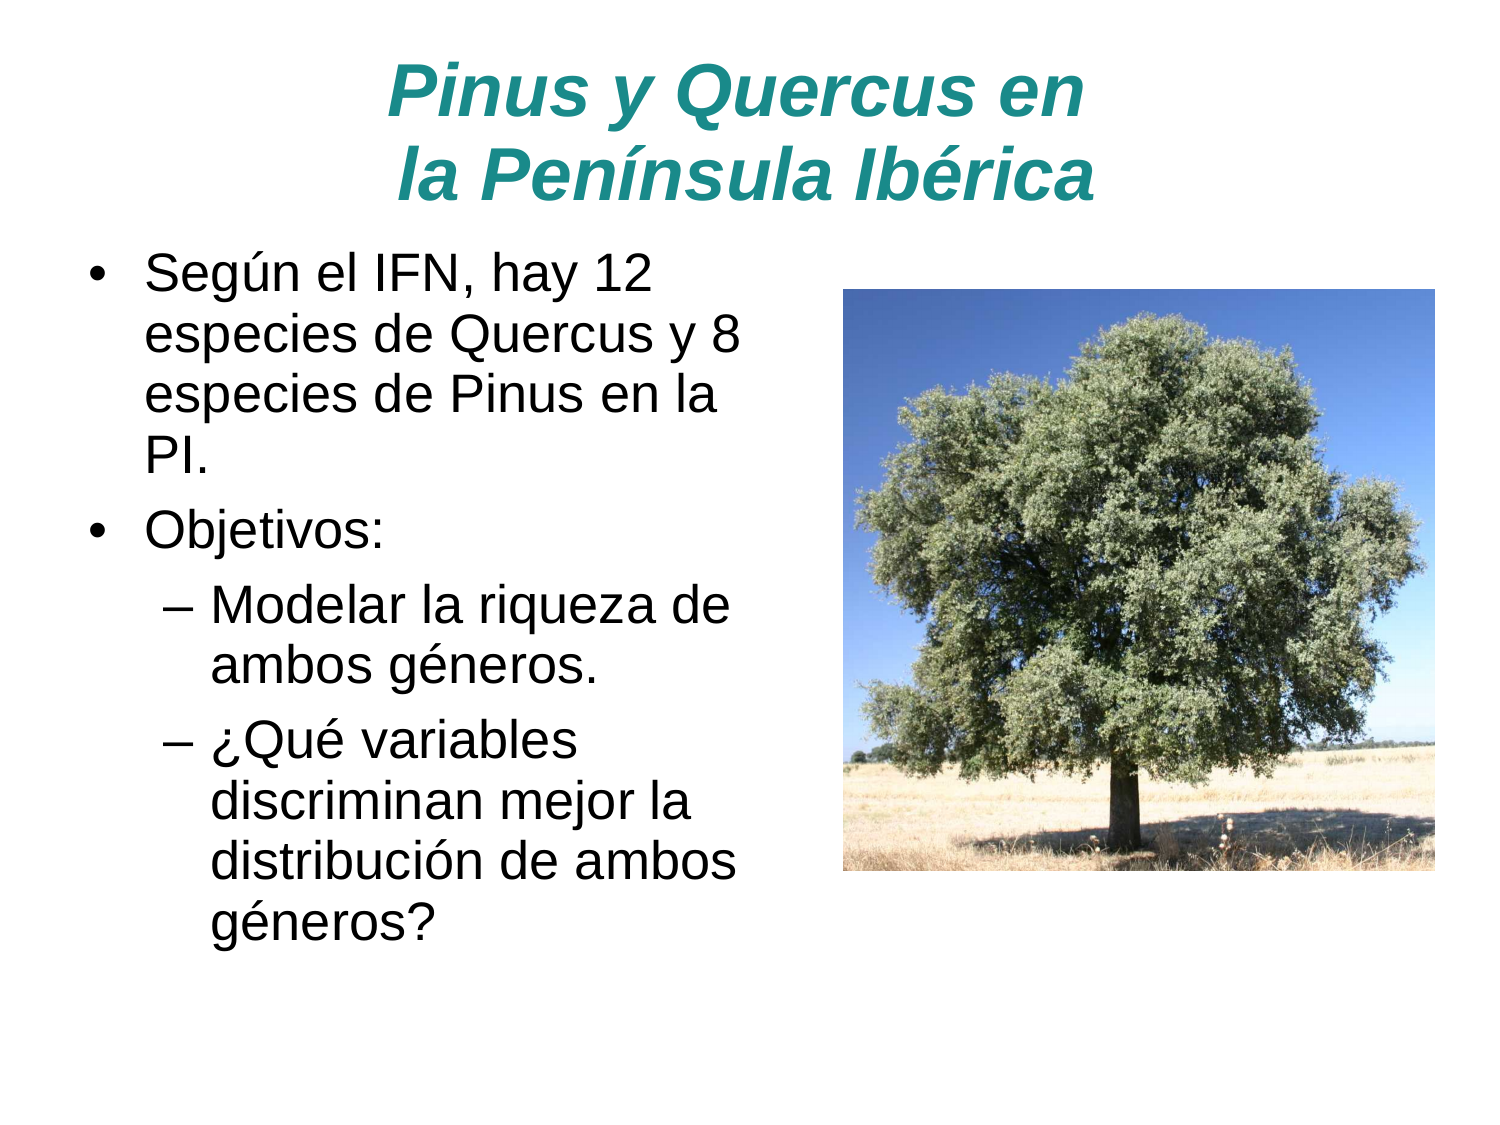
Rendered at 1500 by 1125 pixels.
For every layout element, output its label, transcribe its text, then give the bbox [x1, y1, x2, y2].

picture [843, 289, 1435, 871]
title Pinus y Quercus en la Península Ibérica [28, 25, 1466, 239]
list Según el IFN, hay 12 especies de Quercus y 8 especies de Pinus en la PI. Objetivos: Modelar la riqueza de ambos géneros. ¿Qué variables discriminan mejor la distribución de ambos géneros? [73, 234, 760, 988]
